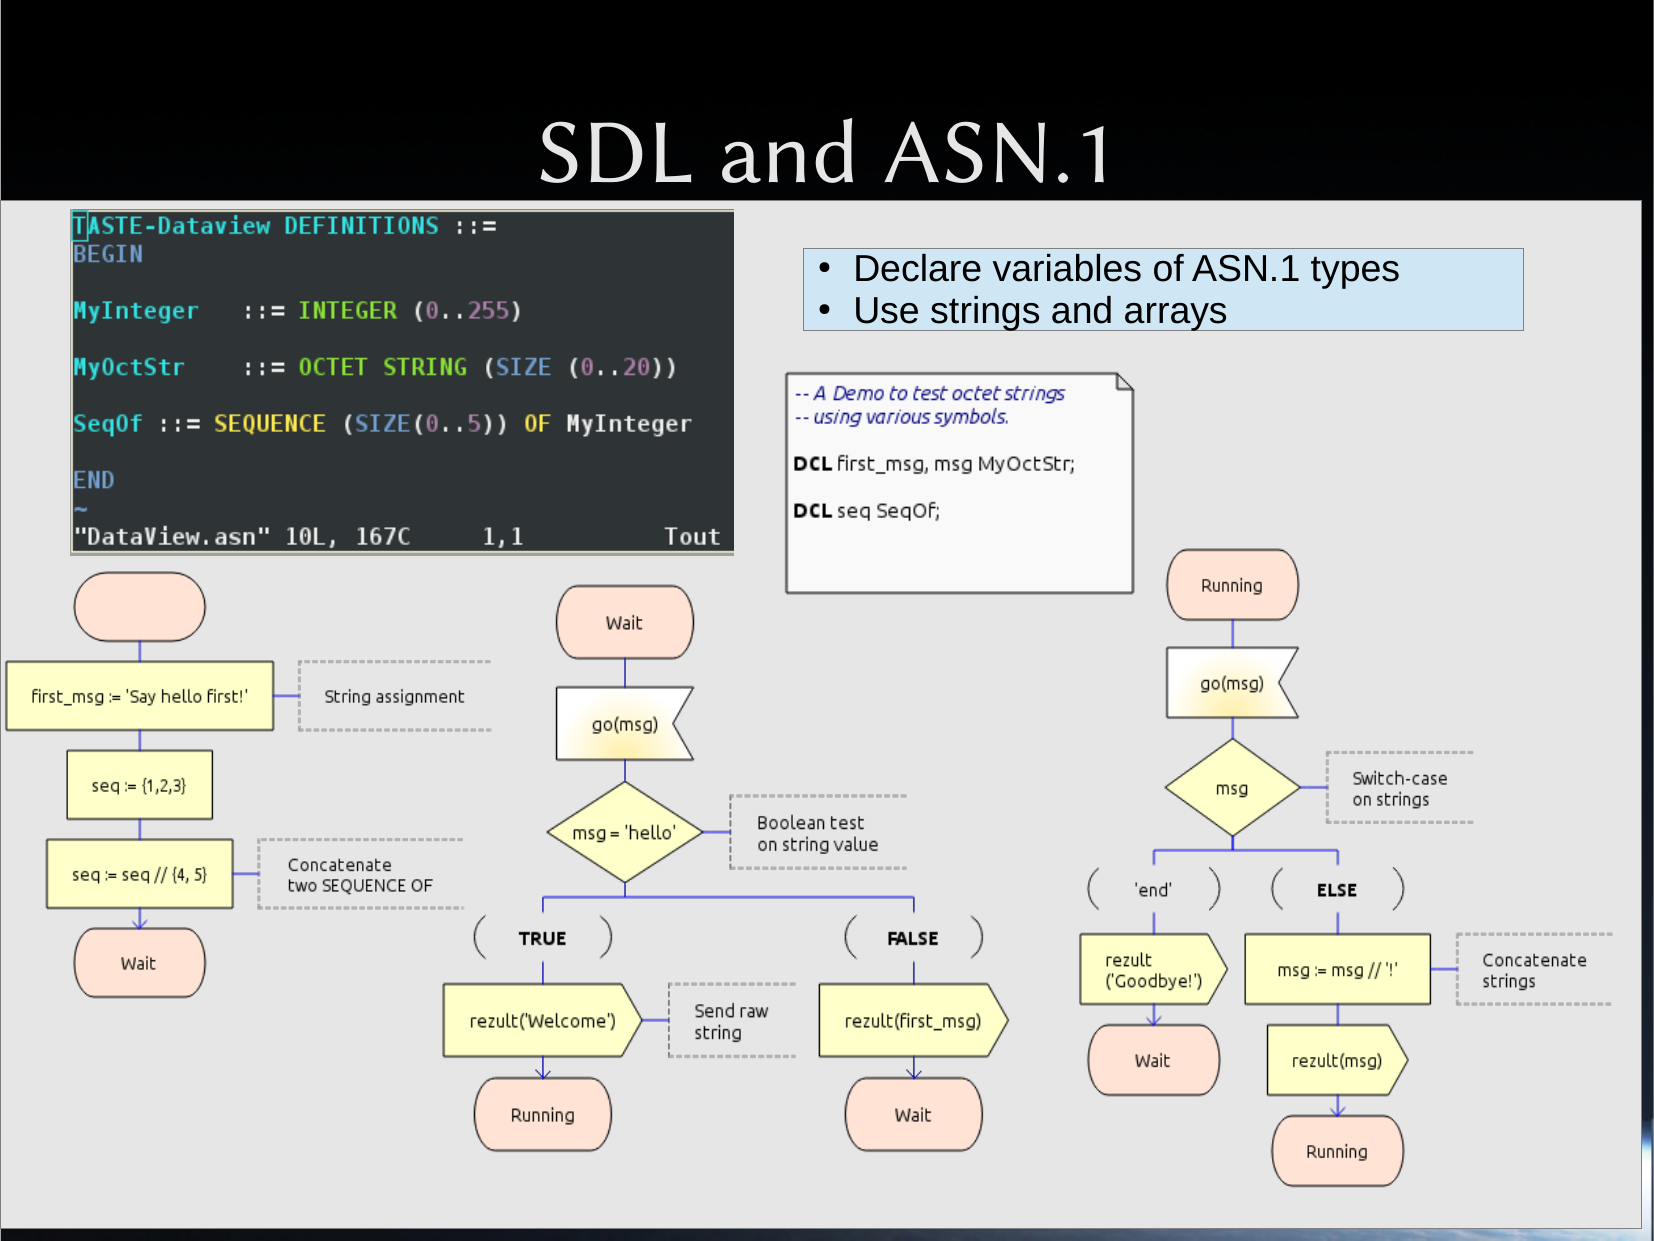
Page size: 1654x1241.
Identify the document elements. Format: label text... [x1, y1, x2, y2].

title SDL and ASN.1 [82, 49, 1571, 257]
picture [0, 366, 1619, 1193]
picture [0, 0, 1654, 1241]
text_box [0, 200, 1642, 1229]
picture [70, 209, 734, 556]
text_box Declare variables of ASN.1 types Use strings and arrays [803, 248, 1524, 331]
